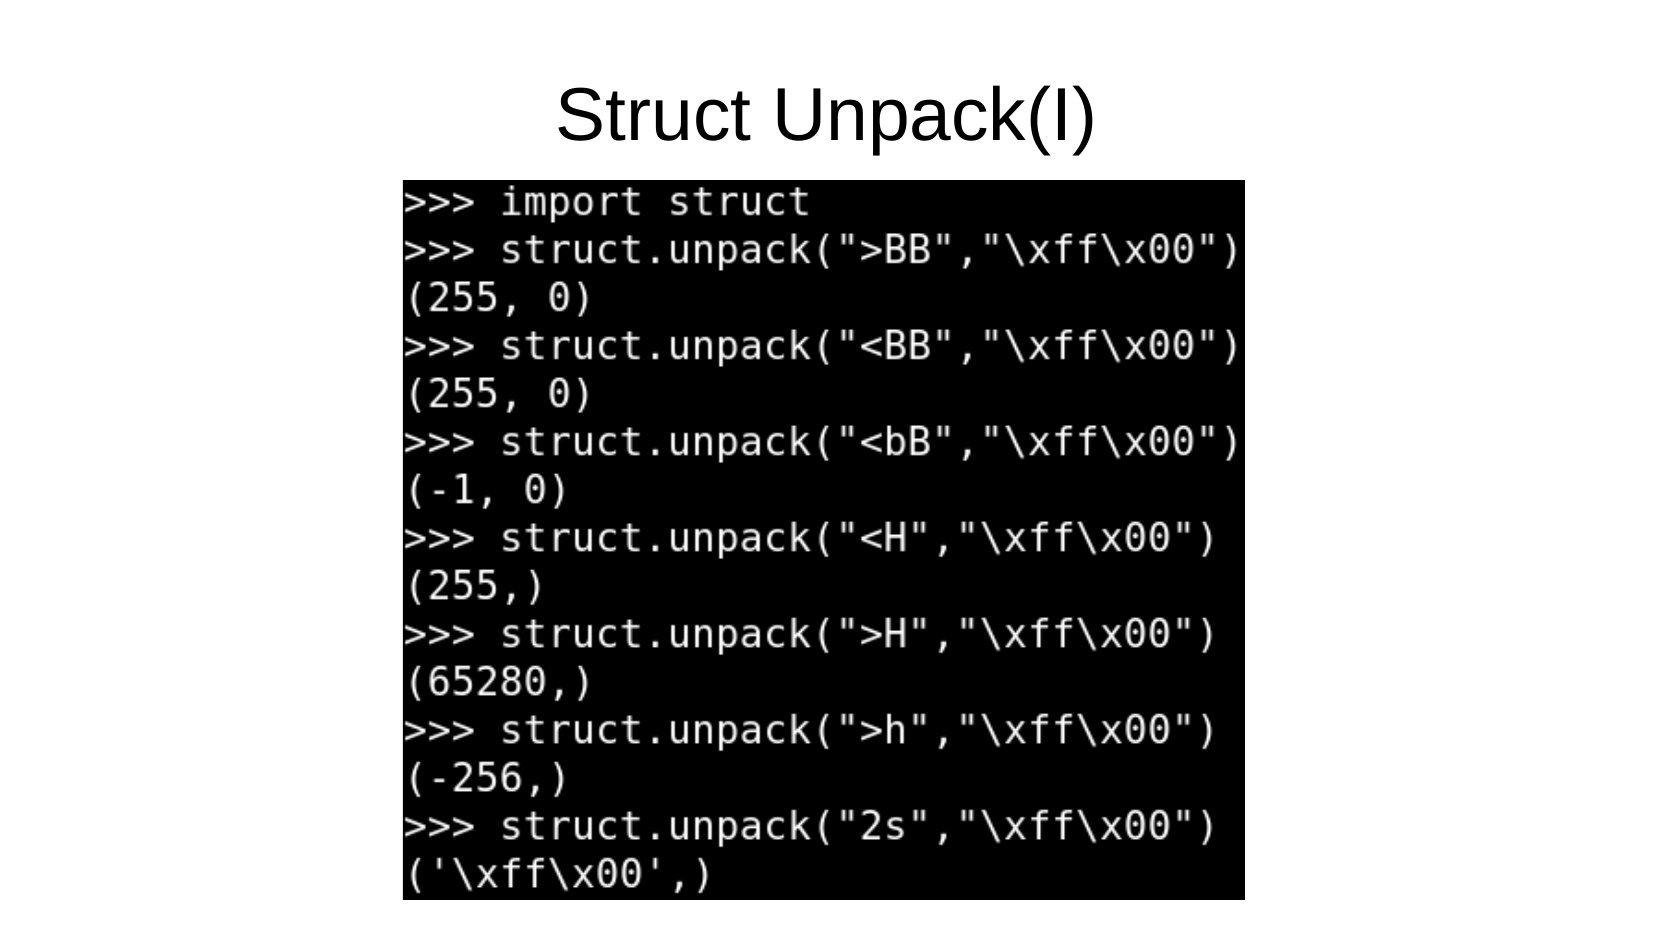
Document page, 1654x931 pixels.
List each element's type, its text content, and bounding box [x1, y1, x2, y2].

title Struct Unpack(I) [82, 37, 1571, 193]
picture [402, 180, 1246, 900]
